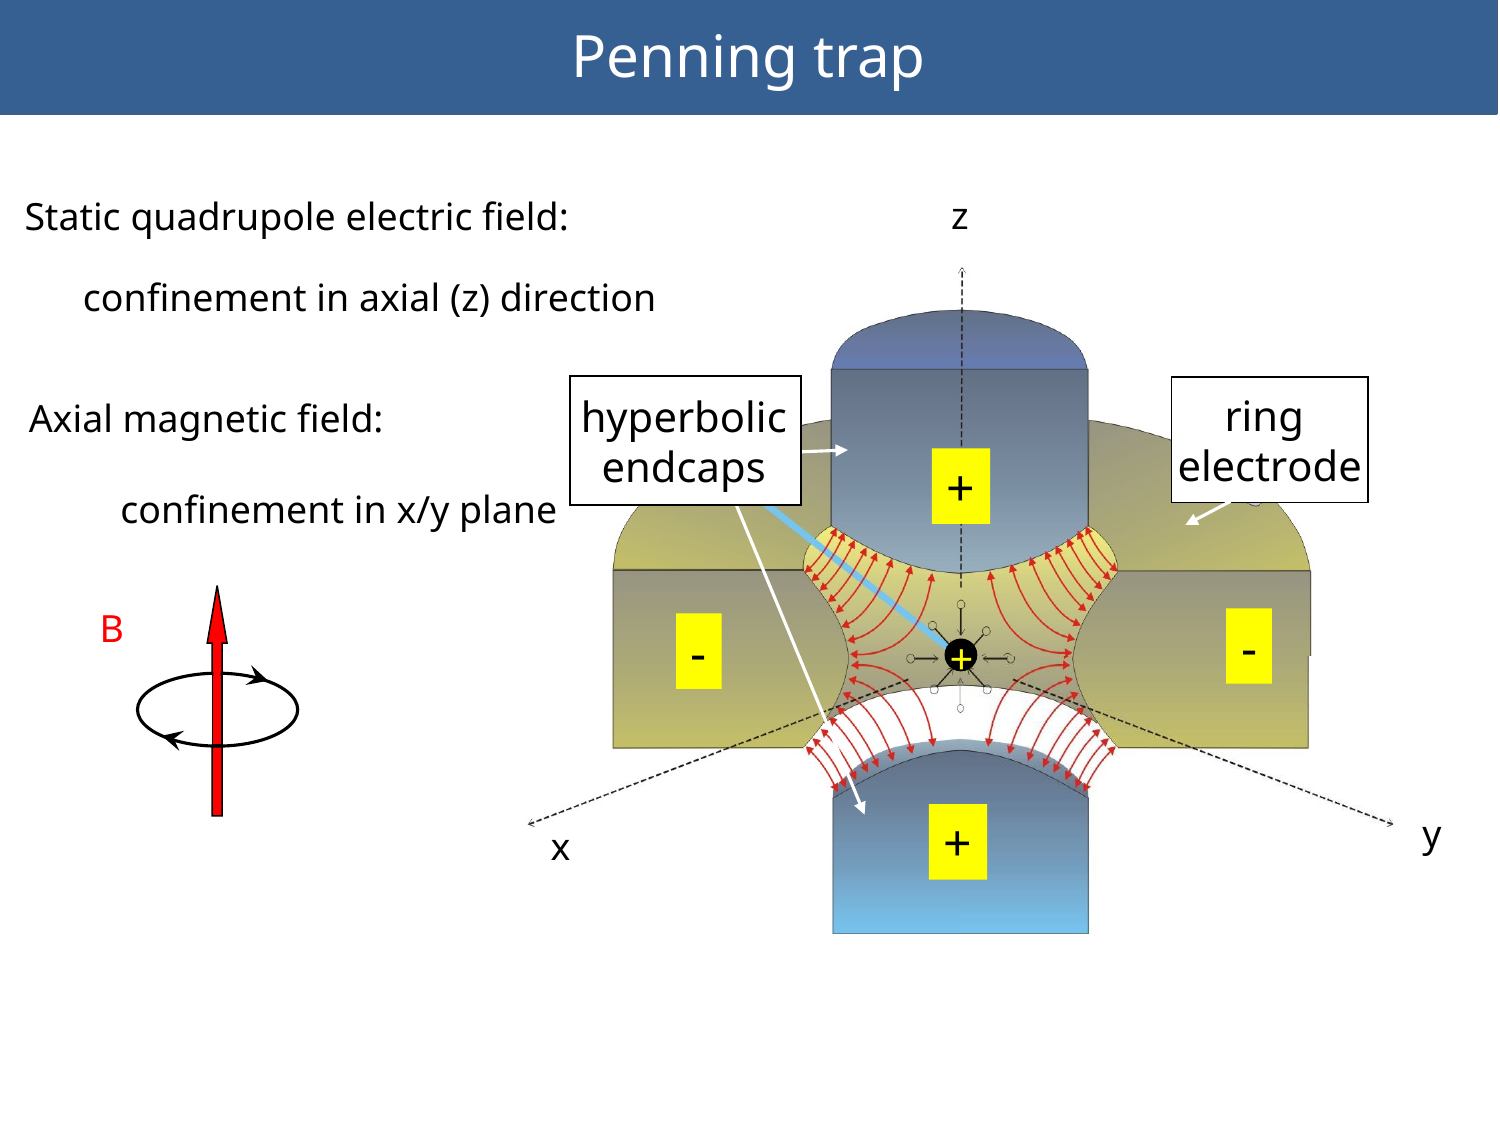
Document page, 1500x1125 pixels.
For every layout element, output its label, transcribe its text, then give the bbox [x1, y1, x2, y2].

text_box + [934, 624, 989, 691]
text_box - [1226, 608, 1272, 684]
text_box [570, 376, 801, 383]
text_box confinement in axial (z) direction [68, 266, 673, 327]
text_box + [928, 804, 988, 880]
text_box x [535, 815, 586, 876]
text_box hyperbolic endcaps [565, 383, 802, 499]
text_box - [676, 613, 722, 689]
text_box [137, 585, 298, 816]
text_box ring electrode [1171, 377, 1368, 503]
text_box Static quadrupole electric field: [9, 185, 585, 246]
text_box Axial magnetic field: [13, 387, 399, 448]
title Penning trap [0, 0, 1497, 122]
text_box + [931, 448, 991, 524]
text_box confinement in x/y plane [105, 478, 573, 540]
text_box y [1407, 802, 1457, 864]
text_box [570, 499, 801, 506]
picture [527, 266, 1394, 934]
text_box z [936, 184, 984, 246]
text_box B [84, 597, 140, 659]
